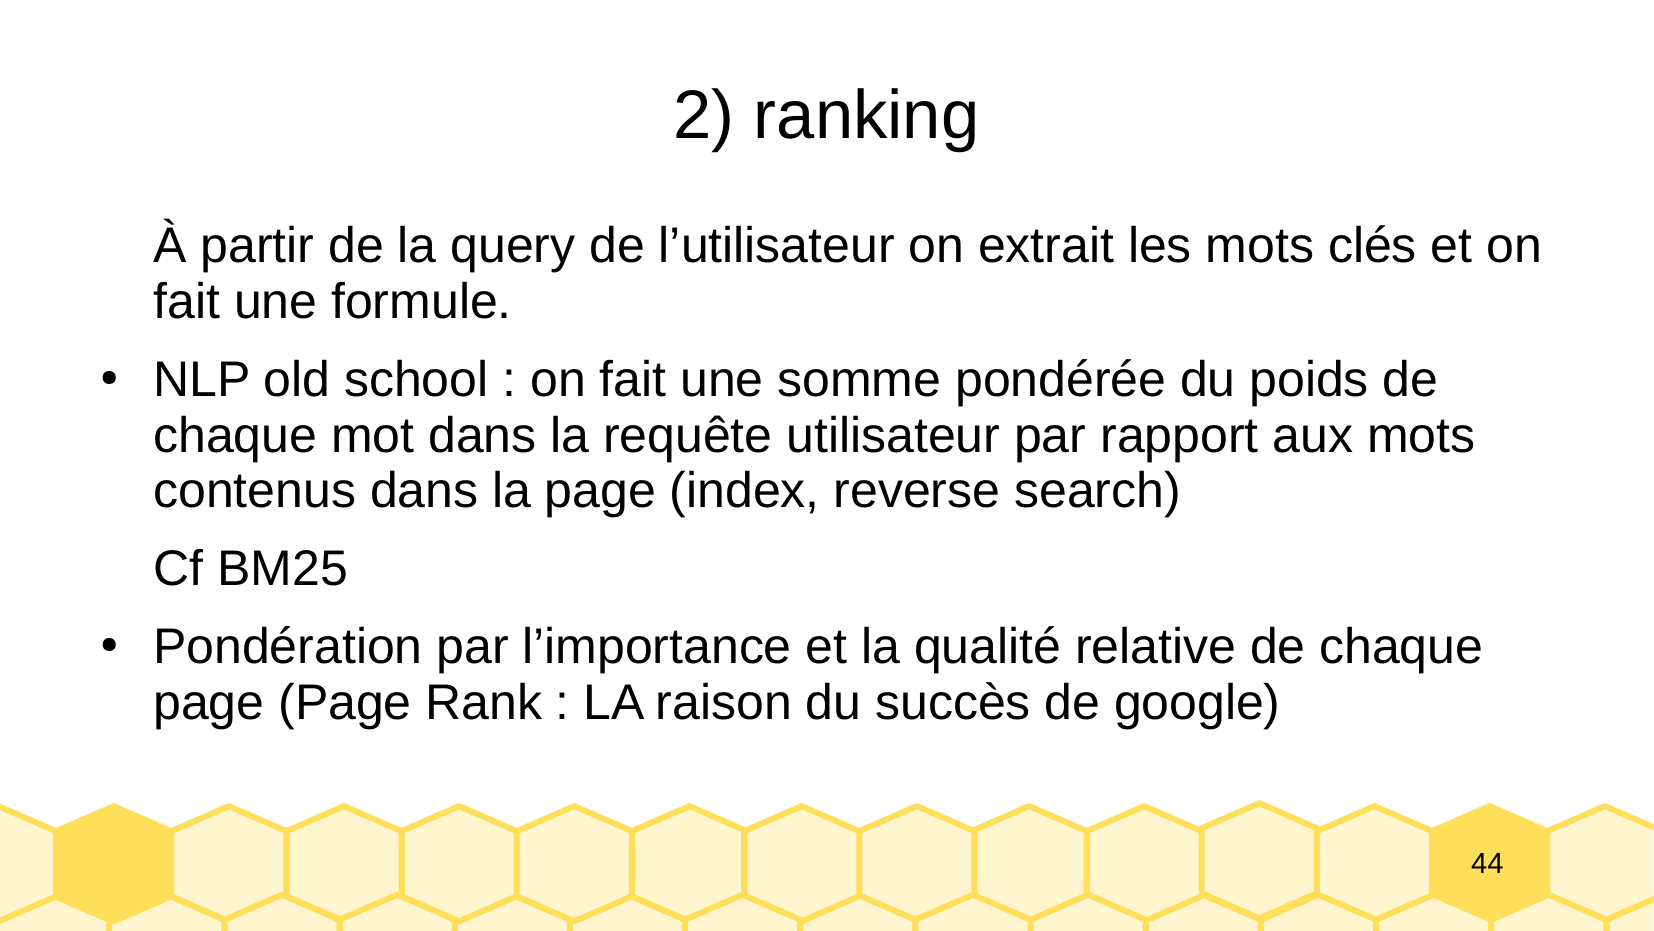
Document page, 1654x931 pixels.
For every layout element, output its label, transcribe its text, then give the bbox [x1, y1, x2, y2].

list À partir de la query de l’utilisateur on extrait les mots clés et on fait une formule. NLP old school : on fait une somme pondérée du poids de chaque mot dans la requête utilisateur par rapport aux mots contenus dans la page (index, reverse search) Cf BM25 Pondération par l’importance et la qualité relative de chaque page (Page Rank : LA raison du succès de google) [82, 217, 1571, 758]
title 2) ranking [82, 37, 1571, 193]
